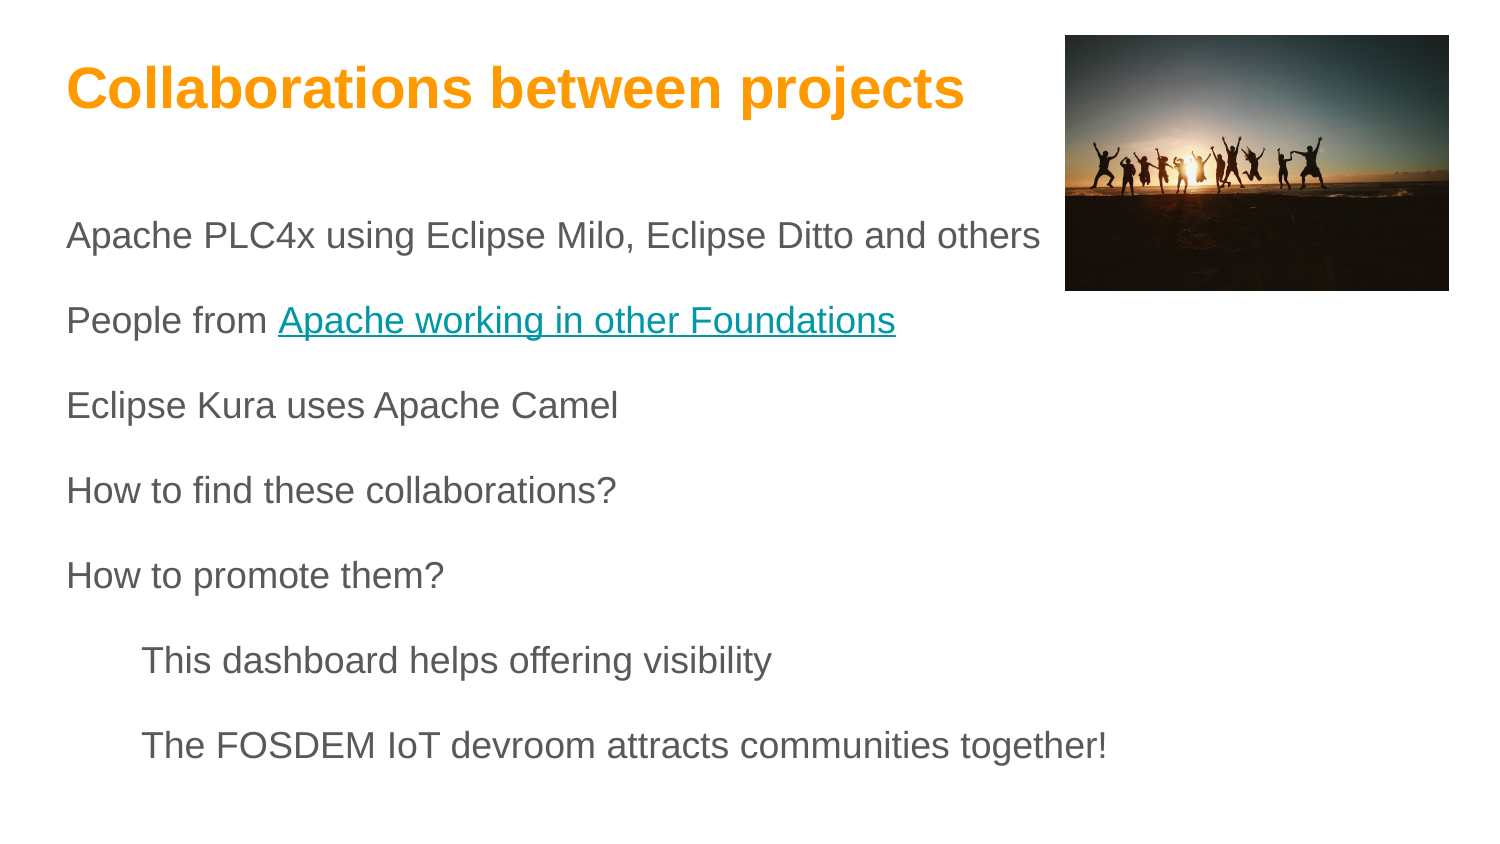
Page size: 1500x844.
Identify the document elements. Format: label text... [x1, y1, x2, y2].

picture [1065, 35, 1449, 291]
list Apache PLC4x using Eclipse Milo, Eclipse Ditto and others People from Apache working in other Foundations Eclipse Kura uses Apache Camel How to find these collaborations? How to promote them? This dashboard helps offering visibility The FOSDEM IoT devroom attracts communities together! [51, 189, 1449, 750]
title Collaborations between projects [51, 35, 1065, 130]
